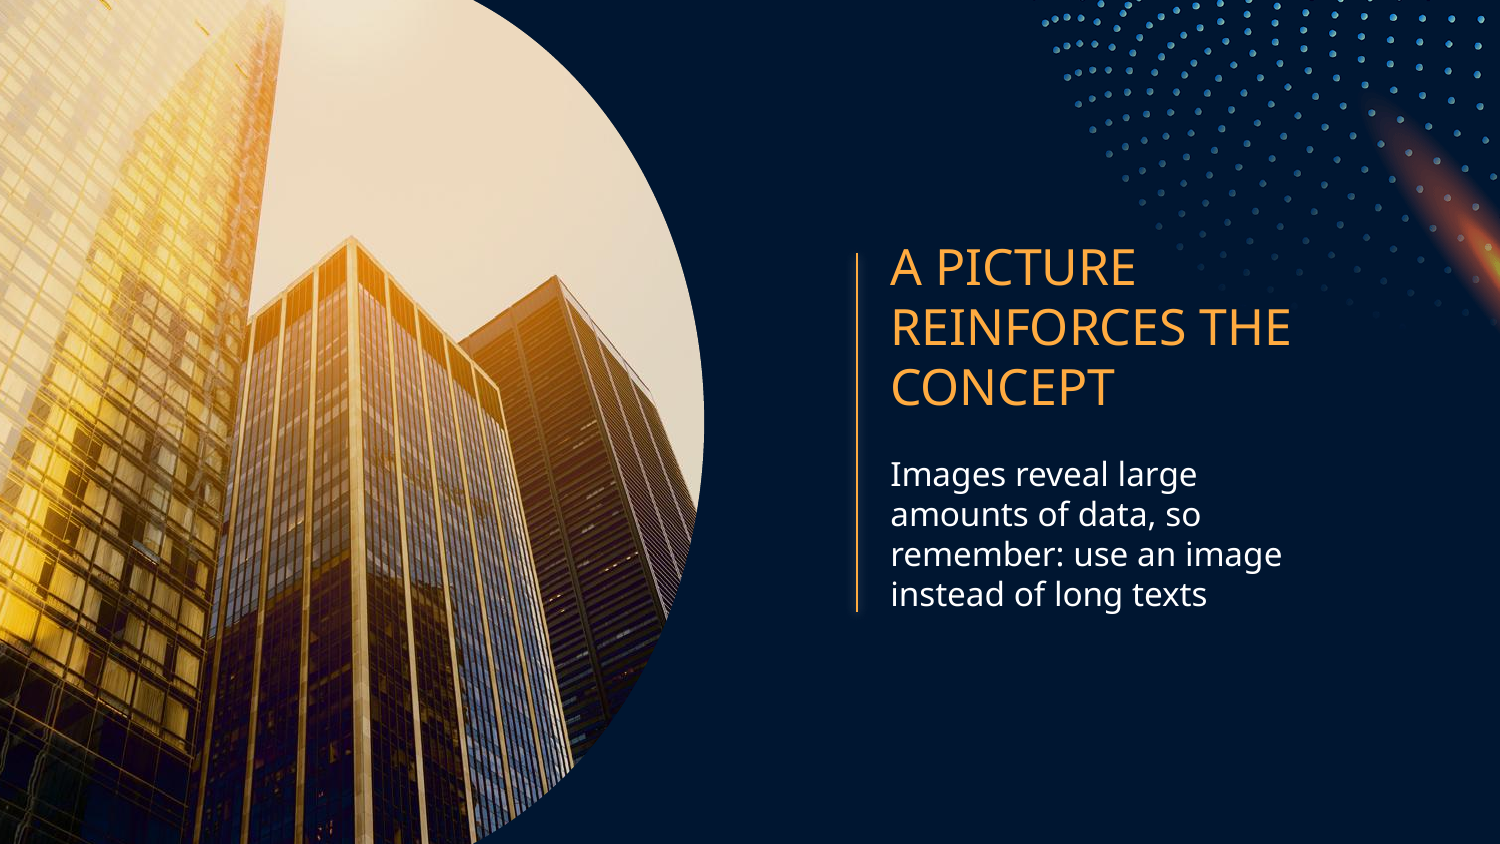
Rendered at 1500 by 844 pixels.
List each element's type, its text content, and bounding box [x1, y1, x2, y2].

list Images reveal large amounts of data, so remember: use an image instead of long texts [875, 438, 1341, 644]
title A PICTURE REINFORCES THE CONCEPT [875, 225, 1341, 431]
text_box [0, 0, 705, 844]
picture [475, 0, 1500, 844]
